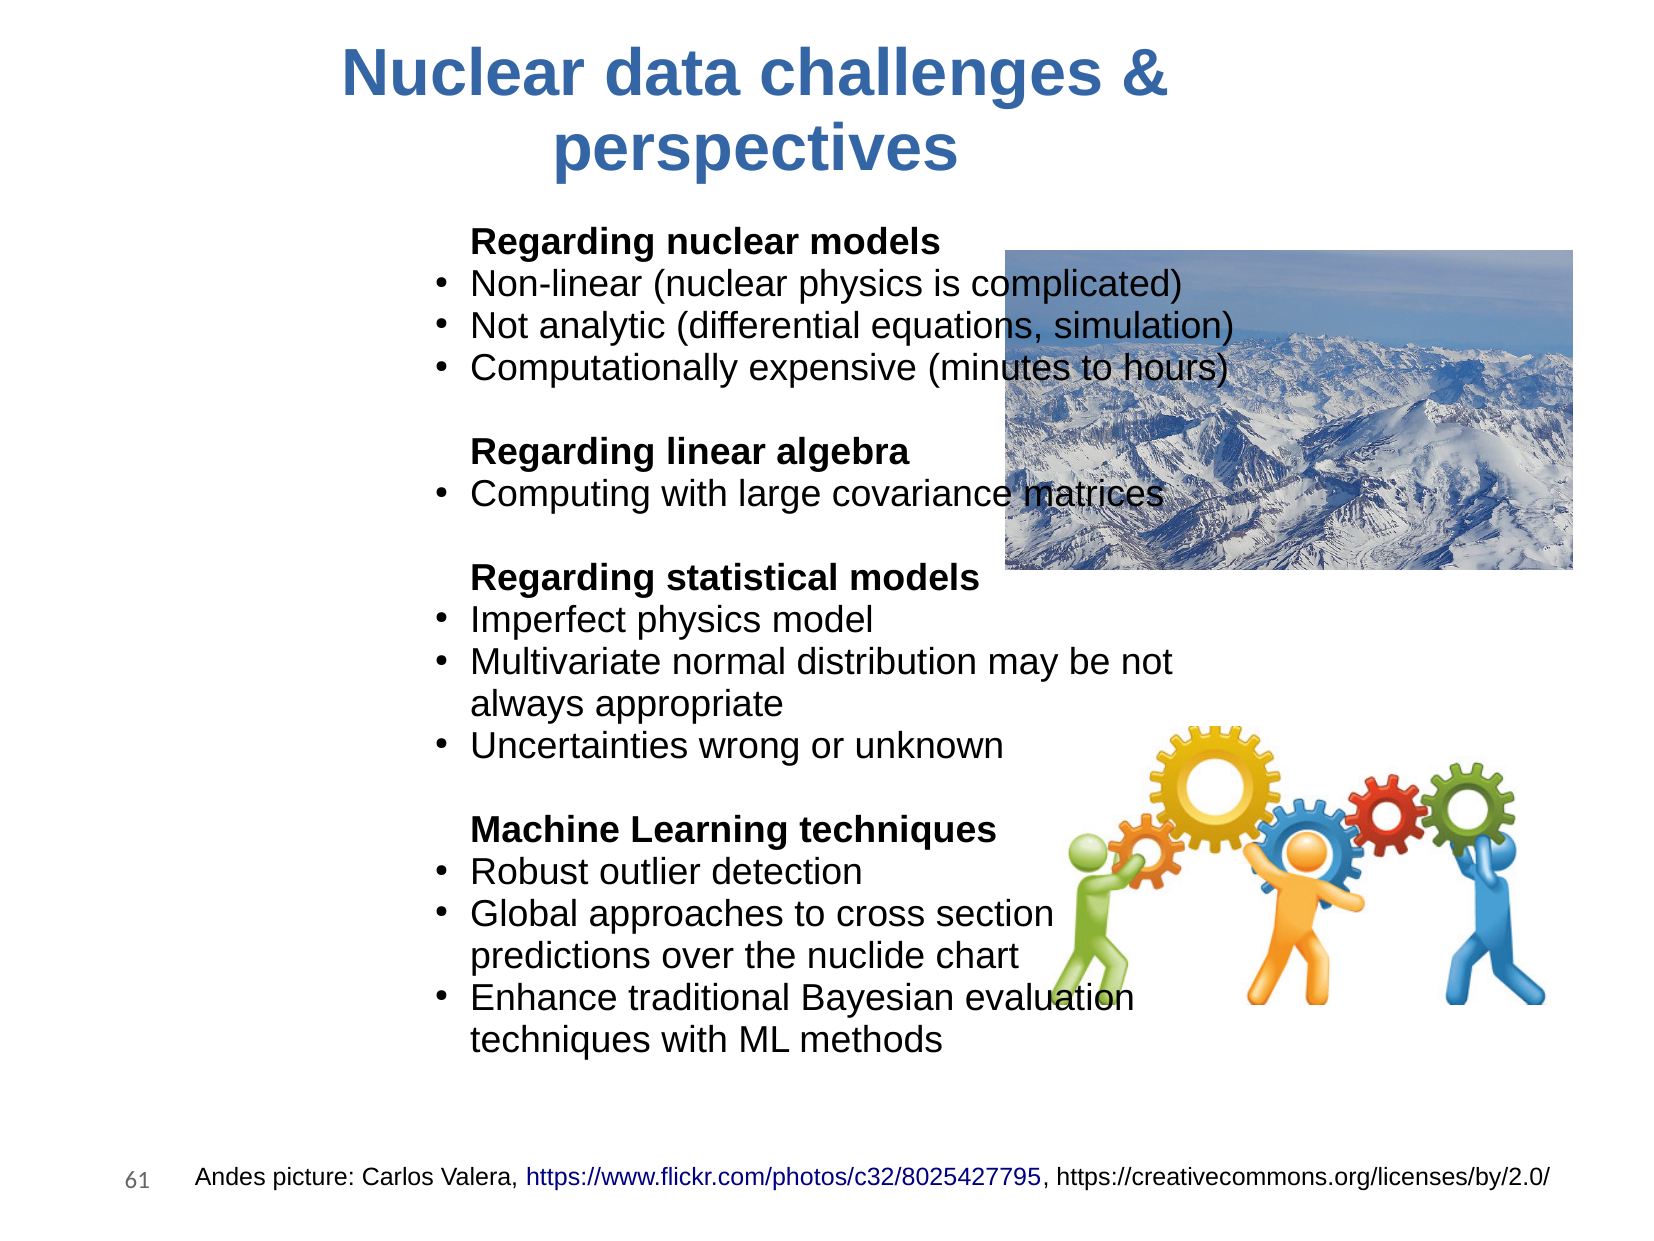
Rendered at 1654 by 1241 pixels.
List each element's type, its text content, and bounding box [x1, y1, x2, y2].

picture [1261, 250, 1573, 571]
picture [1261, 726, 1561, 1006]
text_box Regarding nuclear models Non-linear (nuclear physics is complicated) Not analytic (differential equations, simulation) Computationally expensive (minutes to hours) Regarding linear algebra Computing with large covariance matrices Regarding statistical models Imperfect physics model Multivariate normal distribution may be not always appropriate Uncertainties wrong or unknown Machine Learning techniques Robust outlier detection Global approaches to cross section predictions over the nuclide chart Enhance traditional Bayesian evaluation techniques with ML methods [420, 212, 1261, 1068]
title Nuclear data challenges & perspectives [147, 5, 1365, 213]
text_box Andes picture: Carlos Valera, https://www.flickr.com/photos/c32/8025427795, https://creativecommons.org/licenses/by/2.0/ [180, 1155, 1574, 1198]
